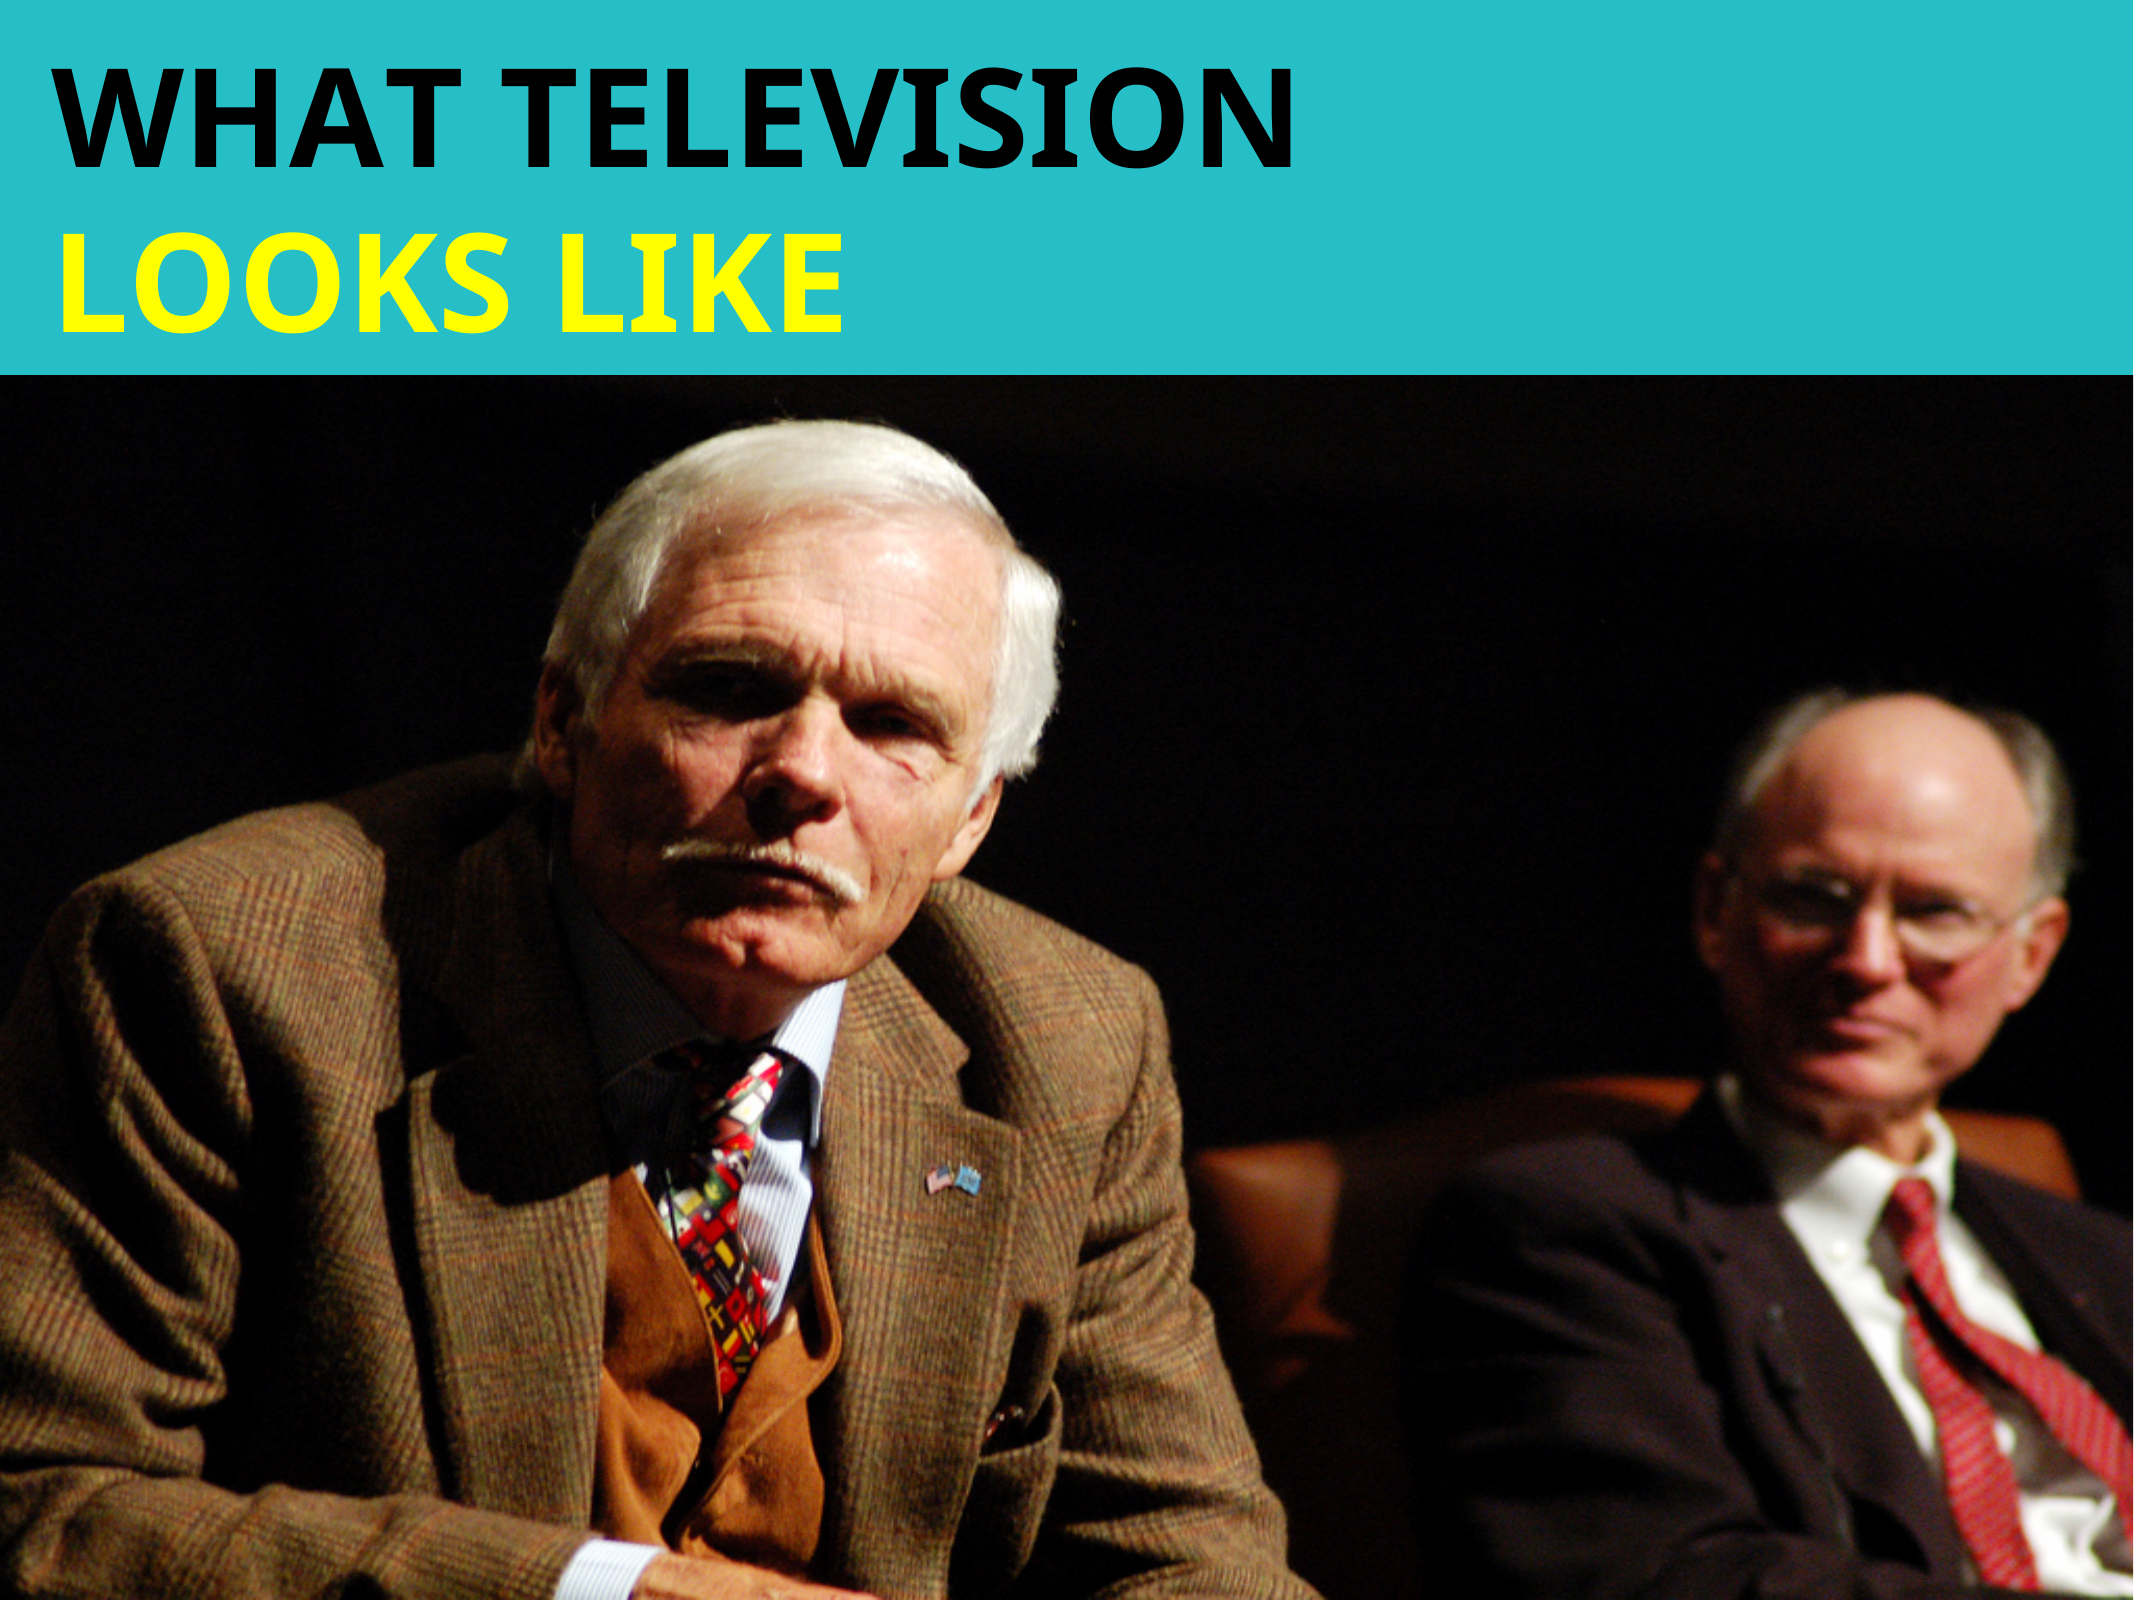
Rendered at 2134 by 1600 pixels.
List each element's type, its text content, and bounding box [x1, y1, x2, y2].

text_box WHAT TELEVISION LOOKS LIKE [41, 29, 2055, 375]
picture [0, 375, 2134, 1600]
